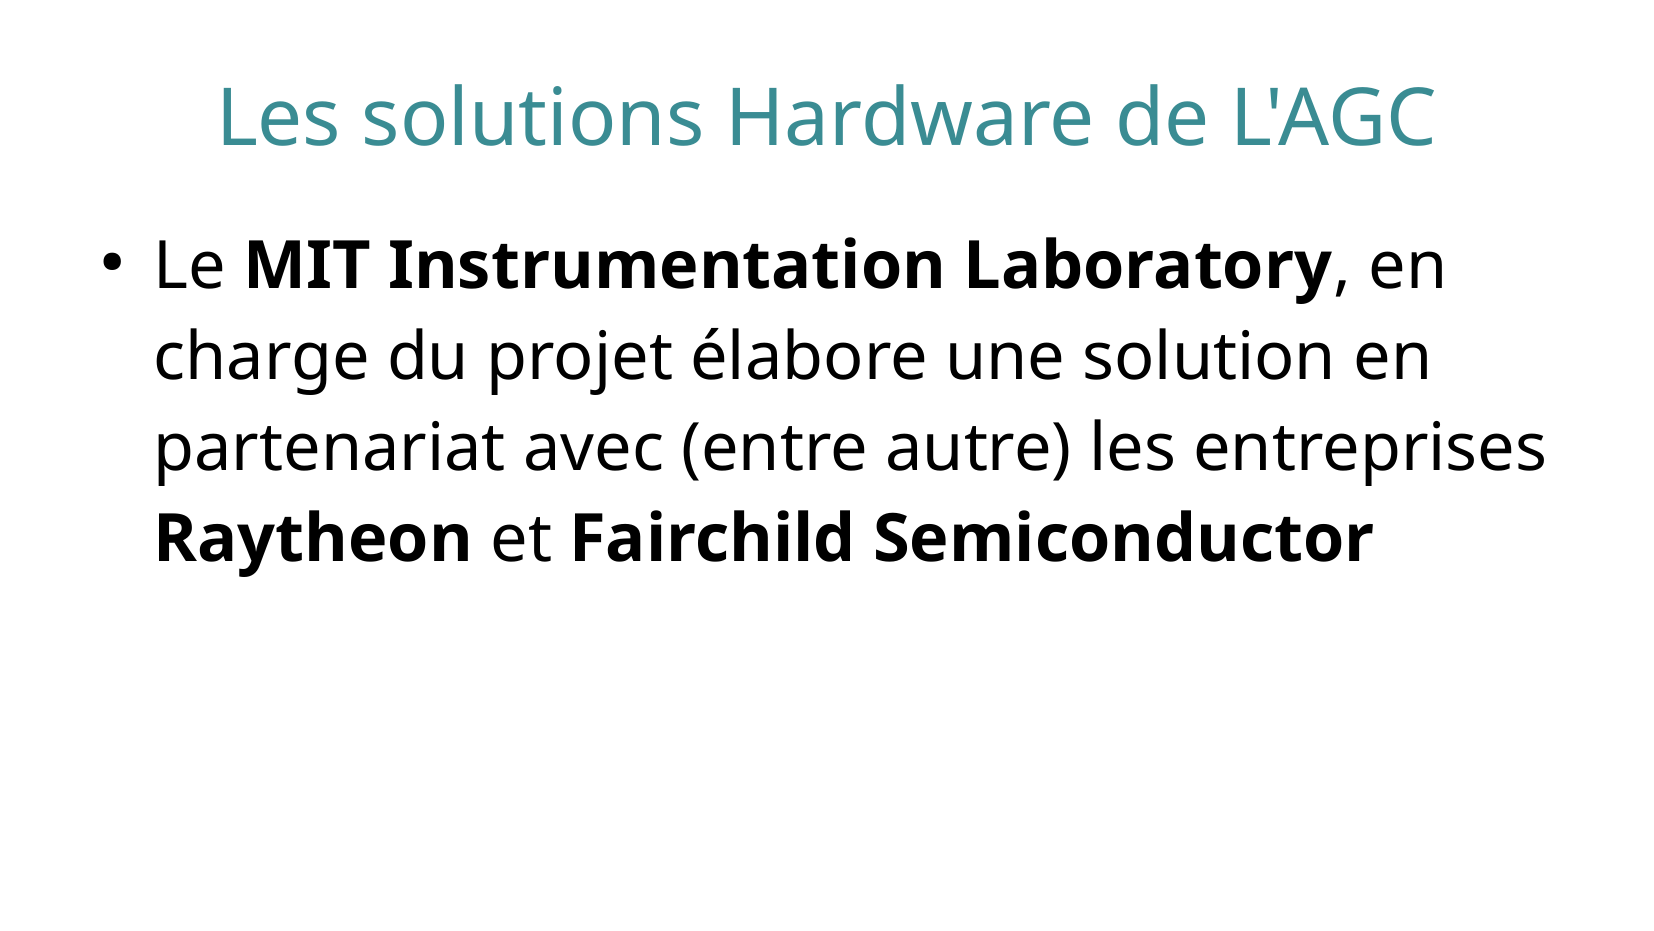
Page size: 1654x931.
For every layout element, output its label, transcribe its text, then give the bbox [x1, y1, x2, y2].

title Les solutions Hardware de L'AGC [82, 37, 1571, 193]
list Le MIT Instrumentation Laboratory, en charge du projet élabore une solution en partenariat avec (entre autre) les entreprises Raytheon et Fairchild Semiconductor [82, 217, 1571, 758]
